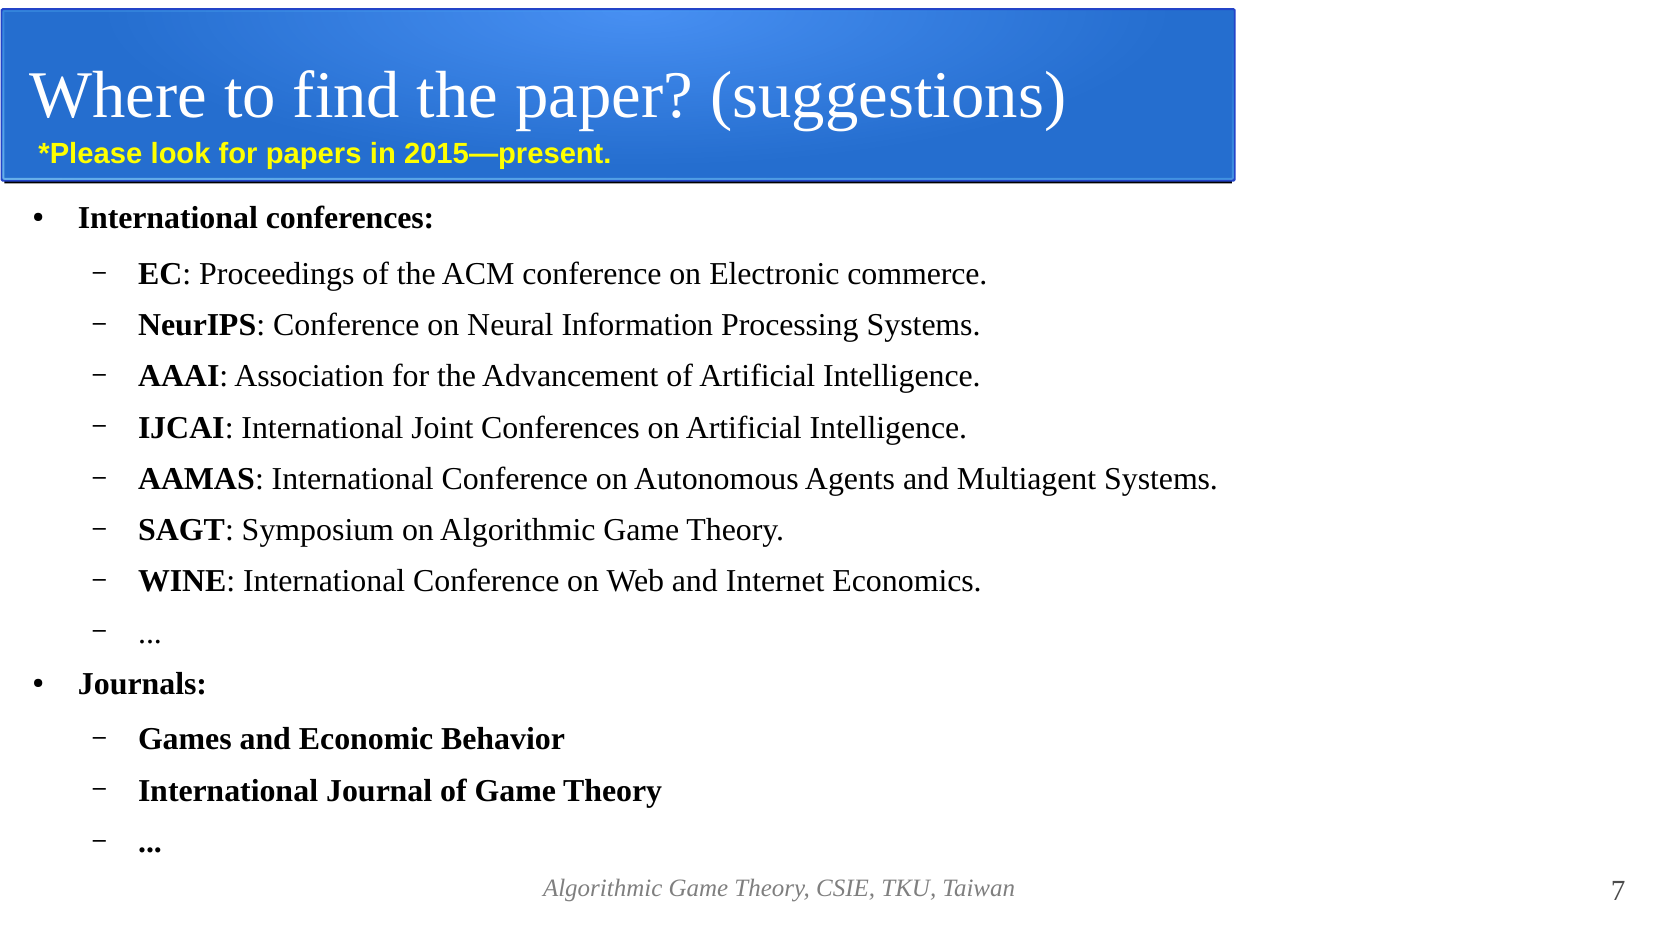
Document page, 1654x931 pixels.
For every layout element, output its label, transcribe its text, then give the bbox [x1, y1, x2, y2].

text_box *Please look for papers in 2015—present. [23, 129, 638, 182]
list International conferences: EC: Proceedings of the ACM conference on Electronic commerce. NeurIPS: Conference on Neural Information Processing Systems. AAAI: Association for the Advancement of Artificial Intelligence. IJCAI: International Joint Conferences on Artificial Intelligence. AAMAS: International Conference on Autonomous Agents and Multiagent Systems. SAGT: Symposium on Algorithmic Game Theory. WINE: International Conference on Web and Internet Economics. ... Journals: Games and Economic Behavior International Journal of Game Theory ... [17, 200, 1548, 863]
title Where to find the paper? (suggestions) [29, 17, 1138, 172]
